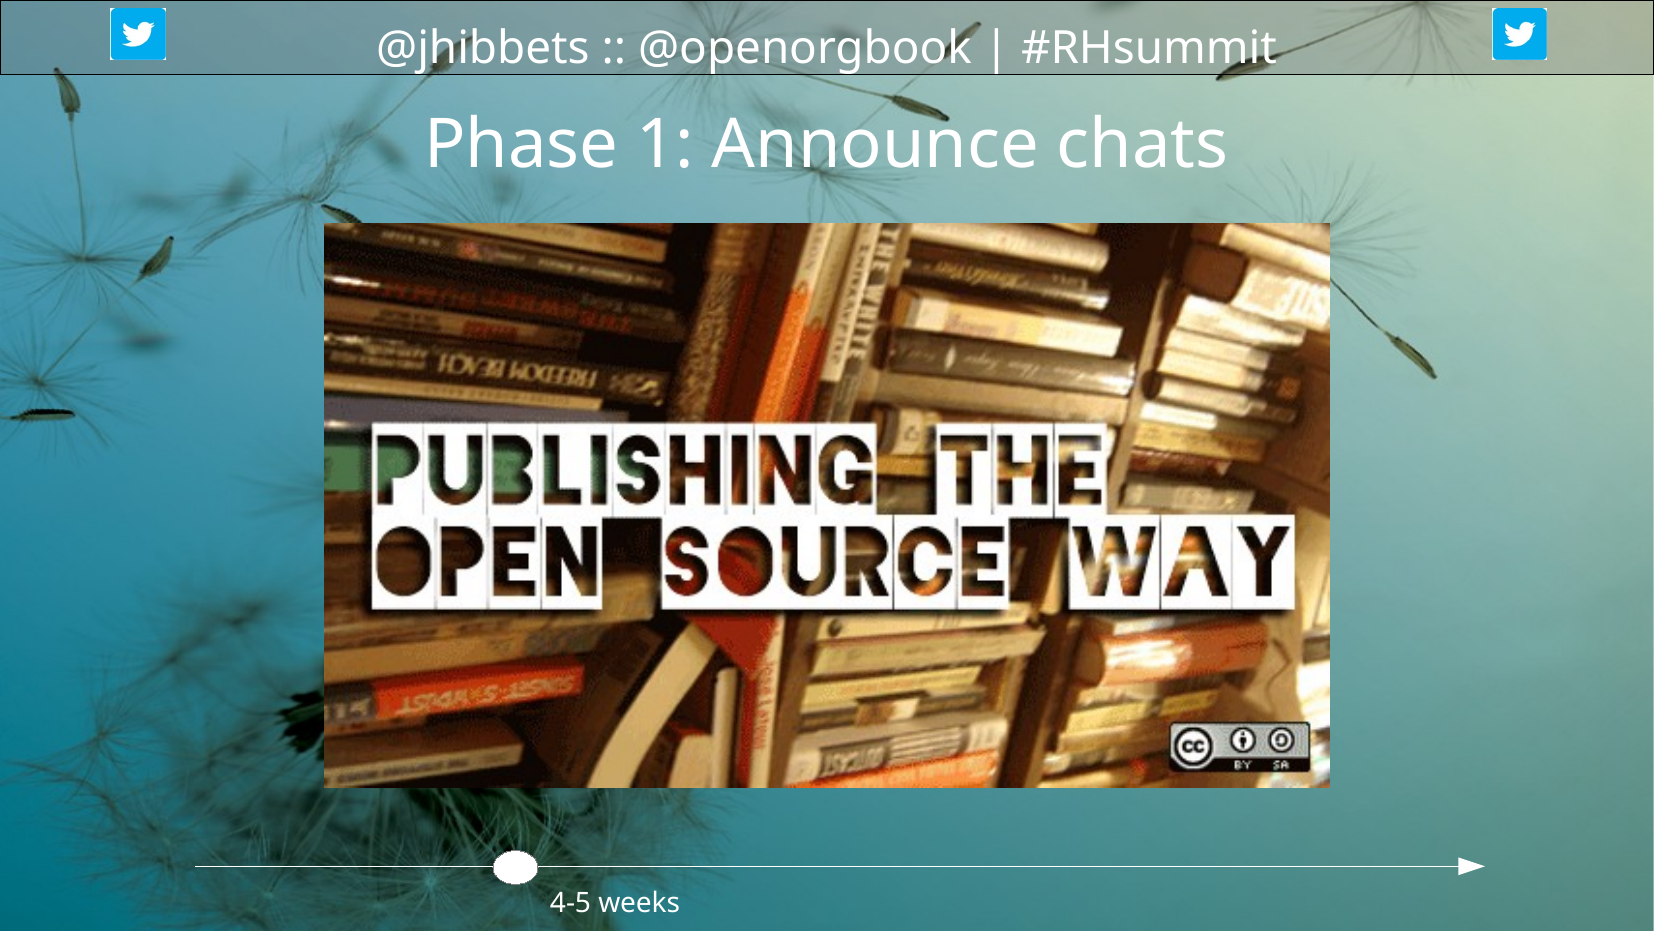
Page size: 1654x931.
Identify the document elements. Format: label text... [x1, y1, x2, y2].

picture [0, 75, 1654, 931]
picture [124, 22, 154, 46]
picture [1506, 22, 1535, 46]
text_box 4-5 weeks [535, 879, 745, 923]
title Phase 1: Announce chats [82, 63, 1571, 219]
text_box [492, 850, 539, 885]
